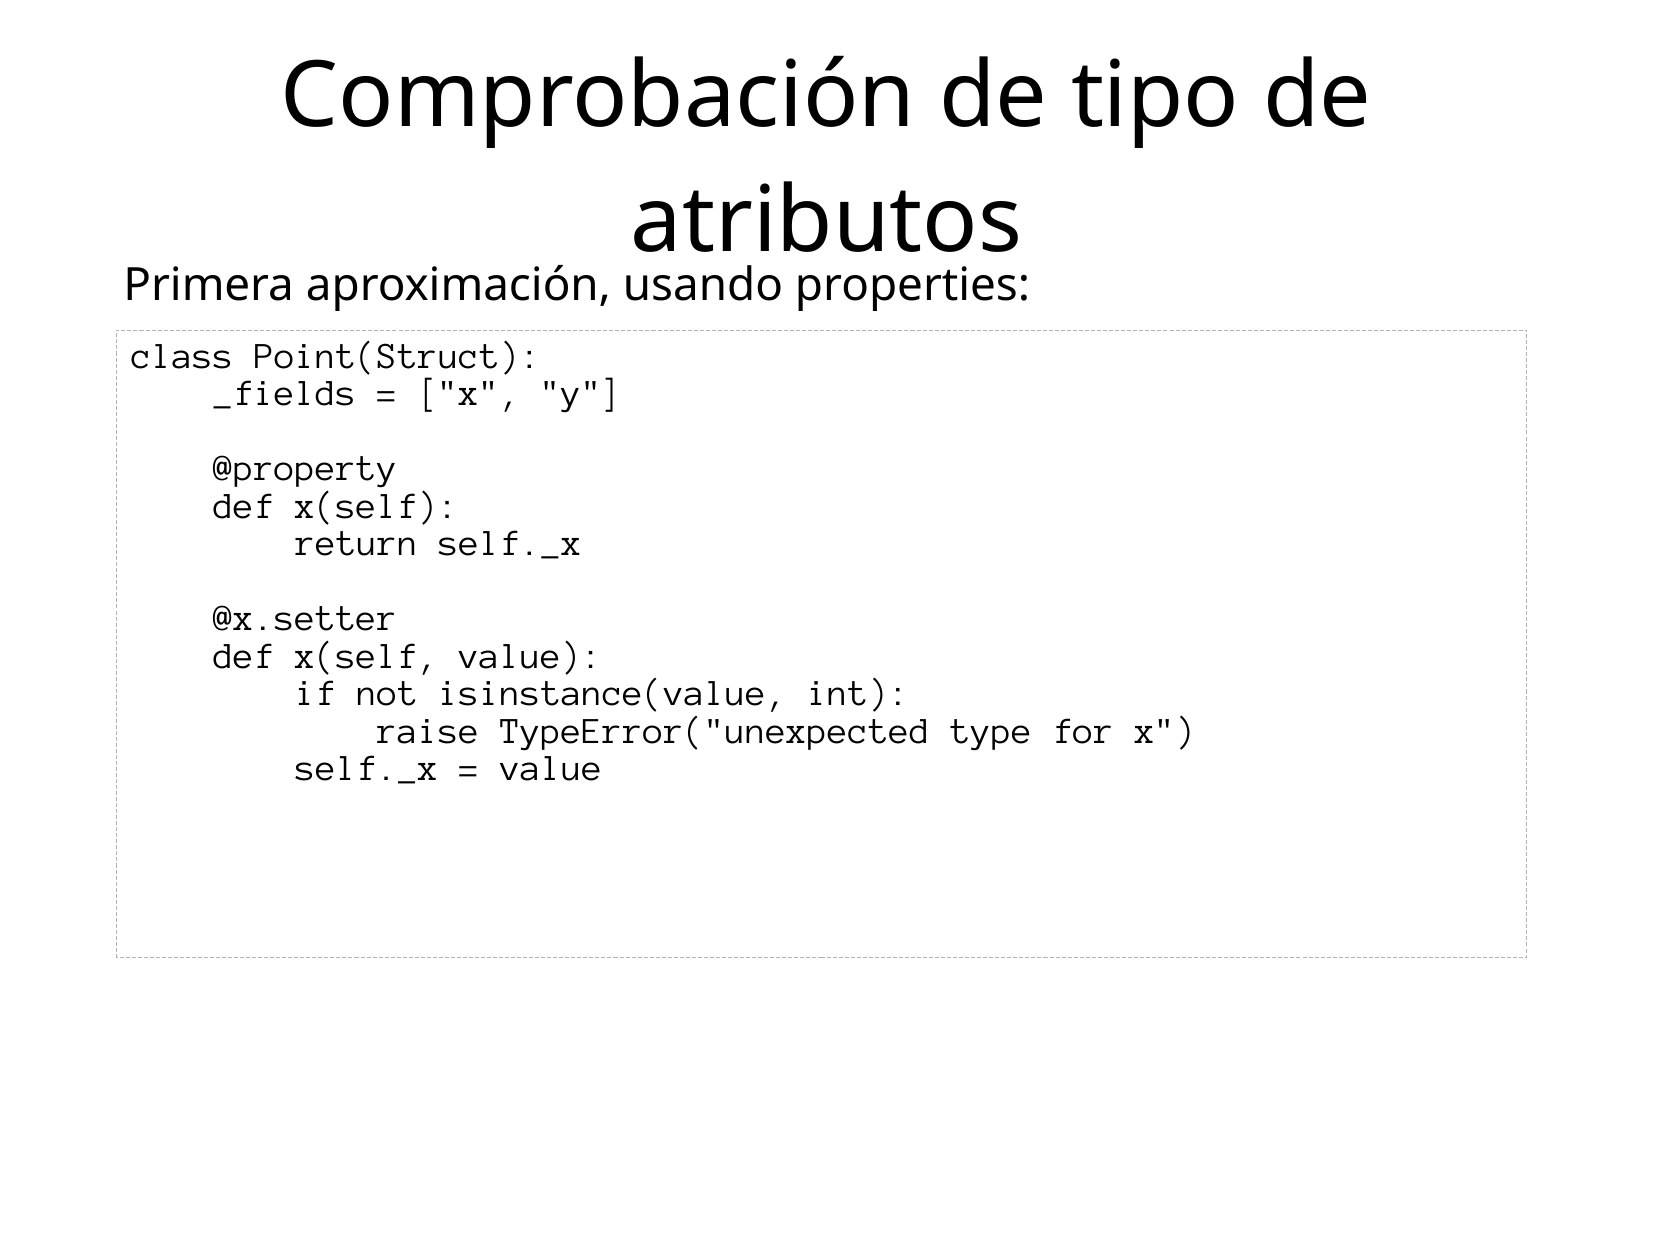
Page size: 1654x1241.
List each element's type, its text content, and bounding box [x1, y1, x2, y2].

title Comprobación de tipo de atributos [82, 49, 1571, 257]
text_box class Point(Struct): _fields = ["x", "y"] @property def x(self): return self._x @x.setter def x(self, value): if not isinstance(value, int): raise TypeError("unexpected type for x") self._x = value [116, 330, 1527, 942]
text_box Primera aproximación, usando properties: [108, 244, 1459, 313]
